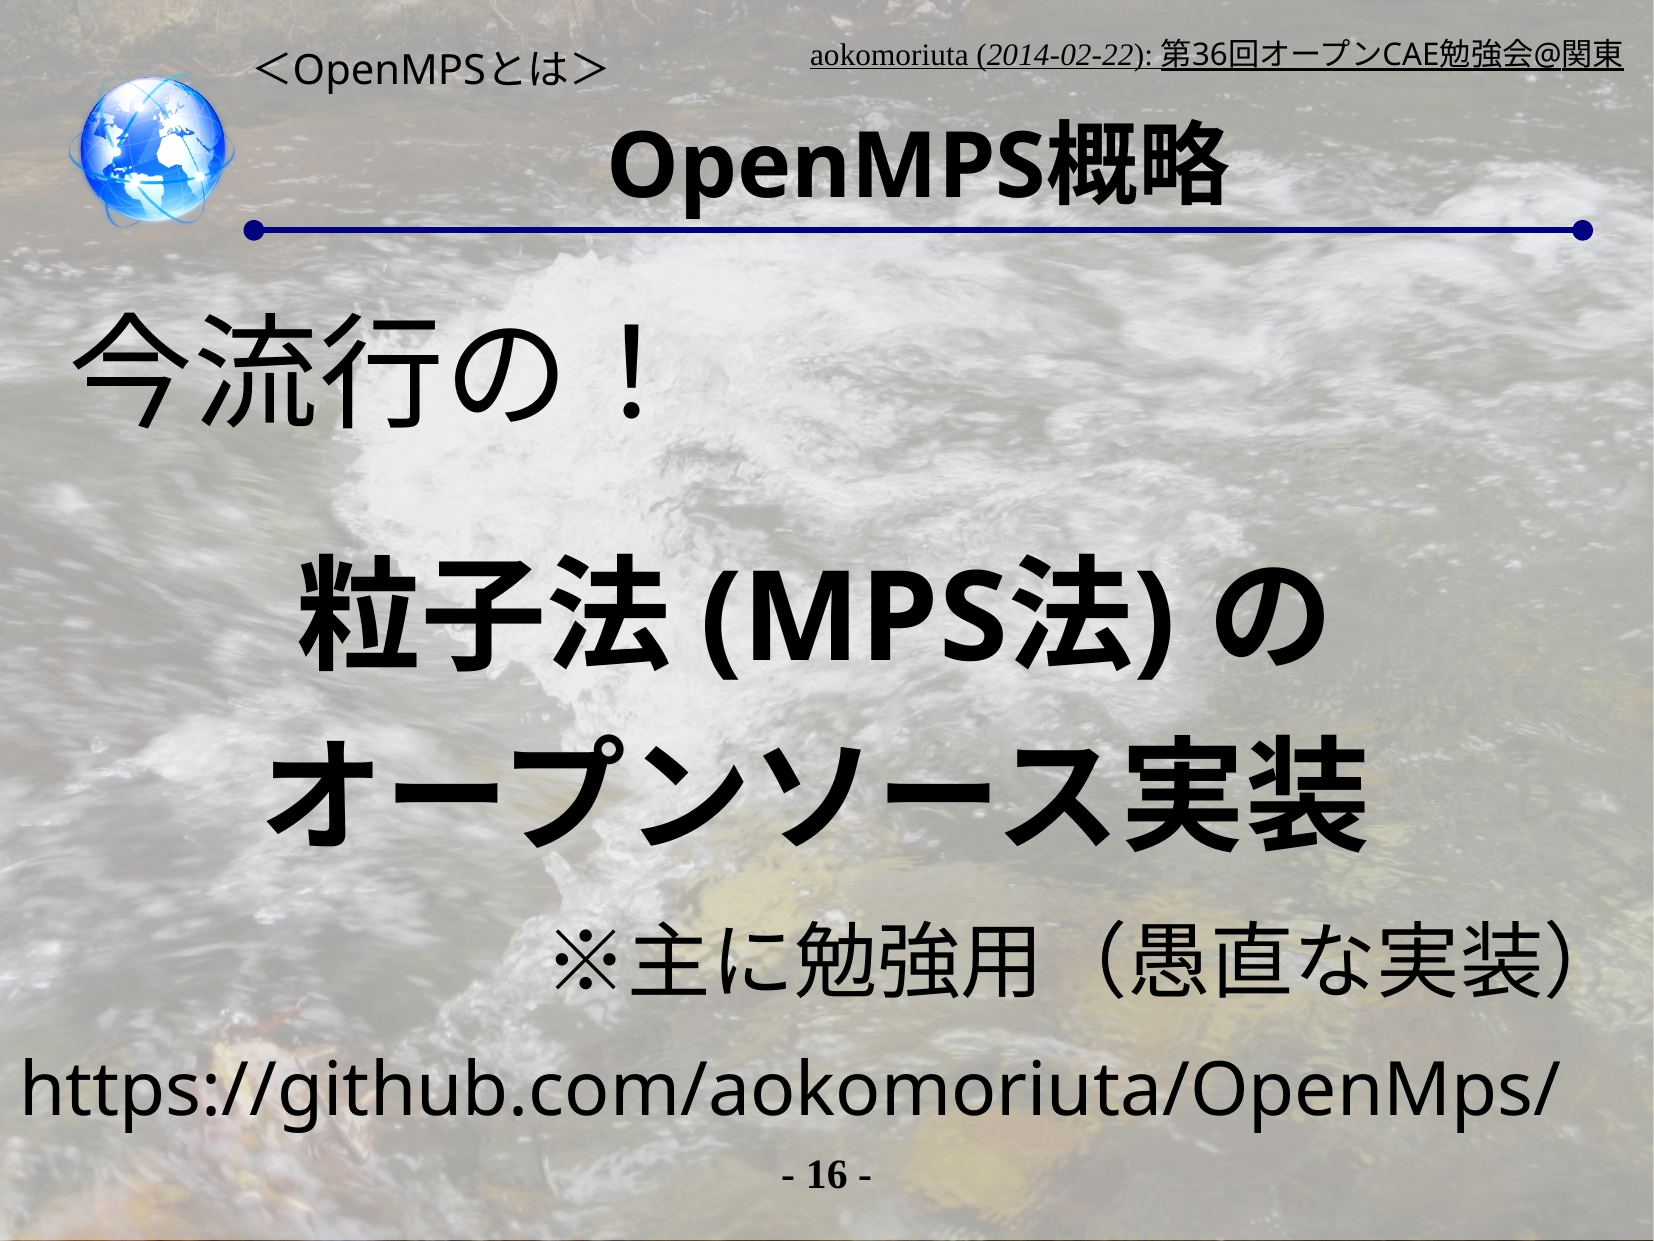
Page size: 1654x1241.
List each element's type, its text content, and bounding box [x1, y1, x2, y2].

text_box 今流行の！ [54, 265, 709, 469]
picture [65, 64, 237, 236]
text_box 粒子法 (MPS法) の オープンソース実装 [177, 507, 1453, 898]
text_box ＜OpenMPSとは＞ [236, 28, 1004, 119]
text_box https://github.com/aokomoriuta/OpenMps/ [4, 1027, 1642, 1155]
text_box ※主に勉強用（愚直な実装） [529, 887, 1642, 1027]
title OpenMPS概略 [265, 88, 1571, 227]
